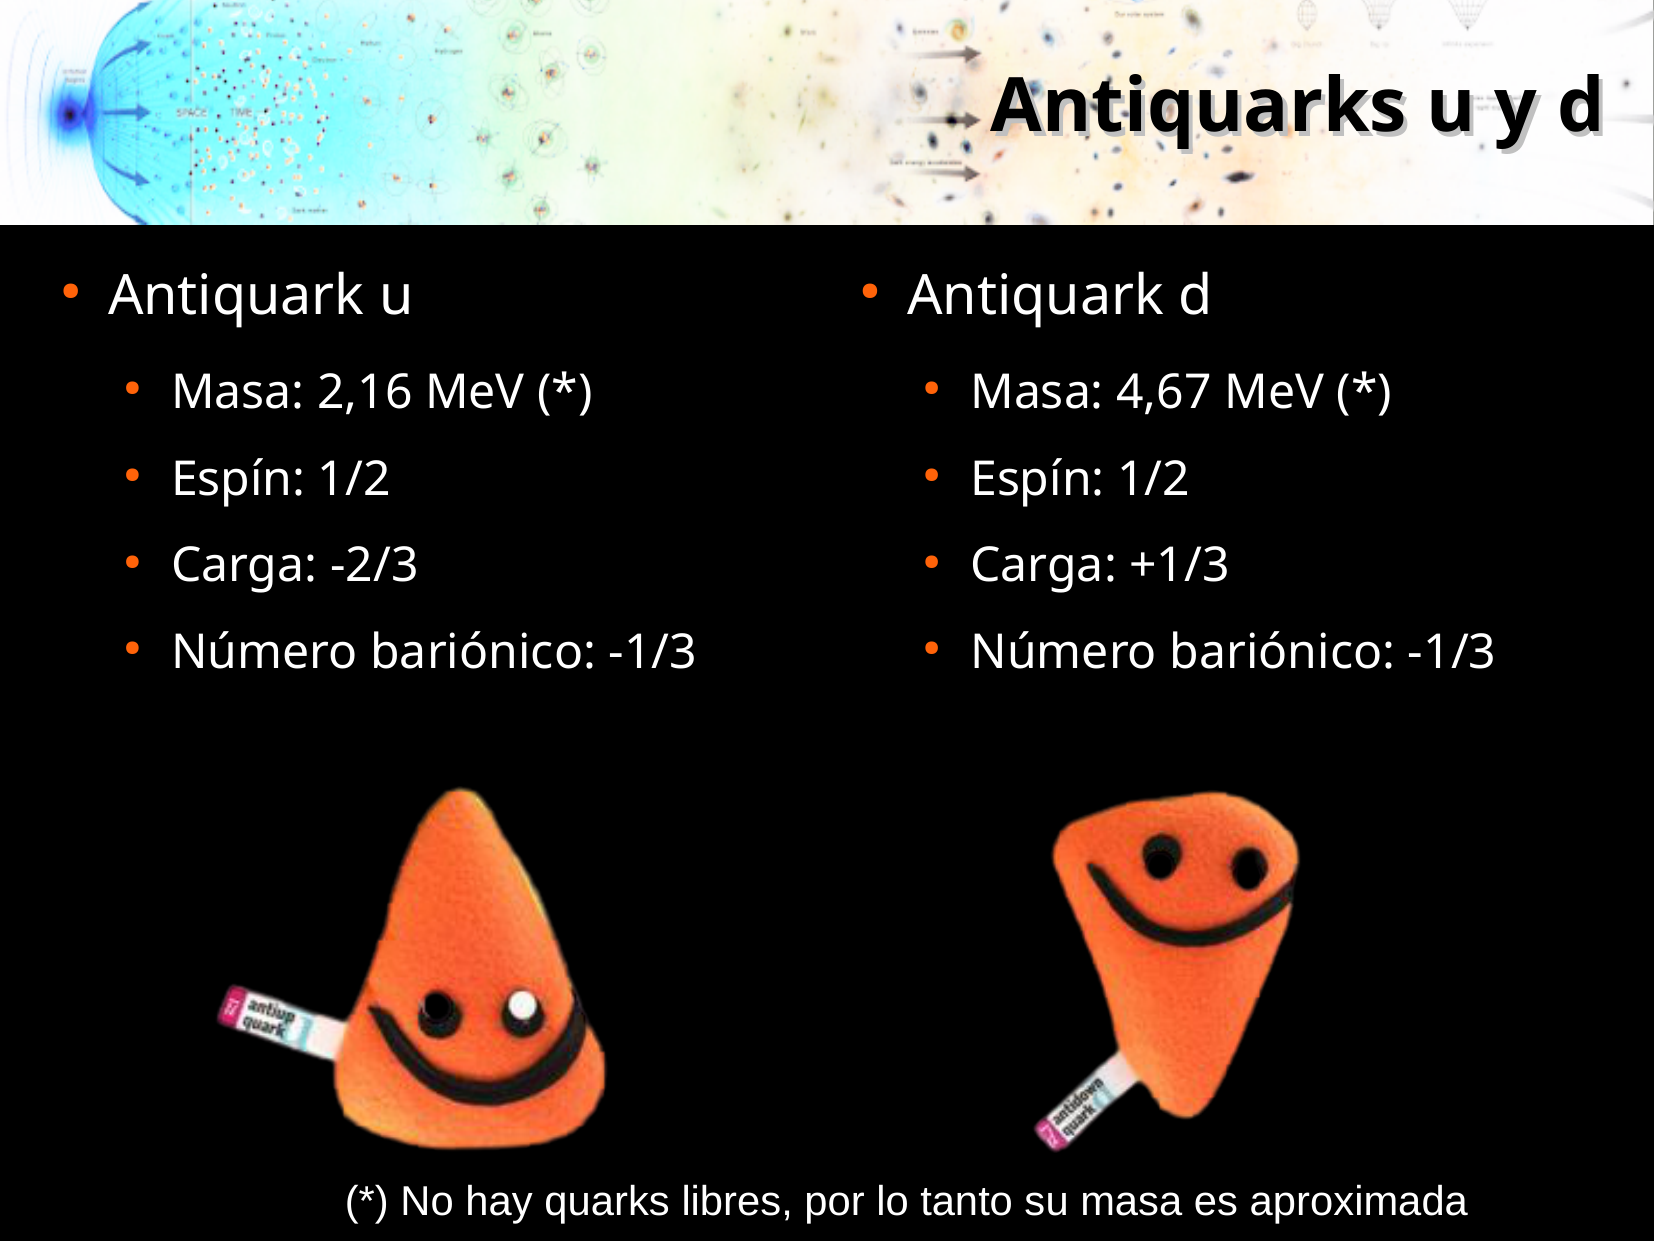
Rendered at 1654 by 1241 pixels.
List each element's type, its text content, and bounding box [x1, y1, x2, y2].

title Antiquarks u y d [45, 15, 1606, 191]
list Antiquark u Masa: 2,16 MeV (*) Espín: 1/2 Carga: -2/3 Número bariónico: -1/3 [45, 255, 807, 685]
picture [960, 764, 1377, 1170]
picture [195, 755, 661, 1186]
text_box (*) No hay quarks libres, por lo tanto su masa es aproximada [330, 1170, 1401, 1236]
picture [0, 0, 1654, 226]
text_box [0, 226, 1654, 1241]
list Antiquark d Masa: 4,67 MeV (*) Espín: 1/2 Carga: +1/3 Número bariónico: -1/3 [844, 255, 1606, 685]
